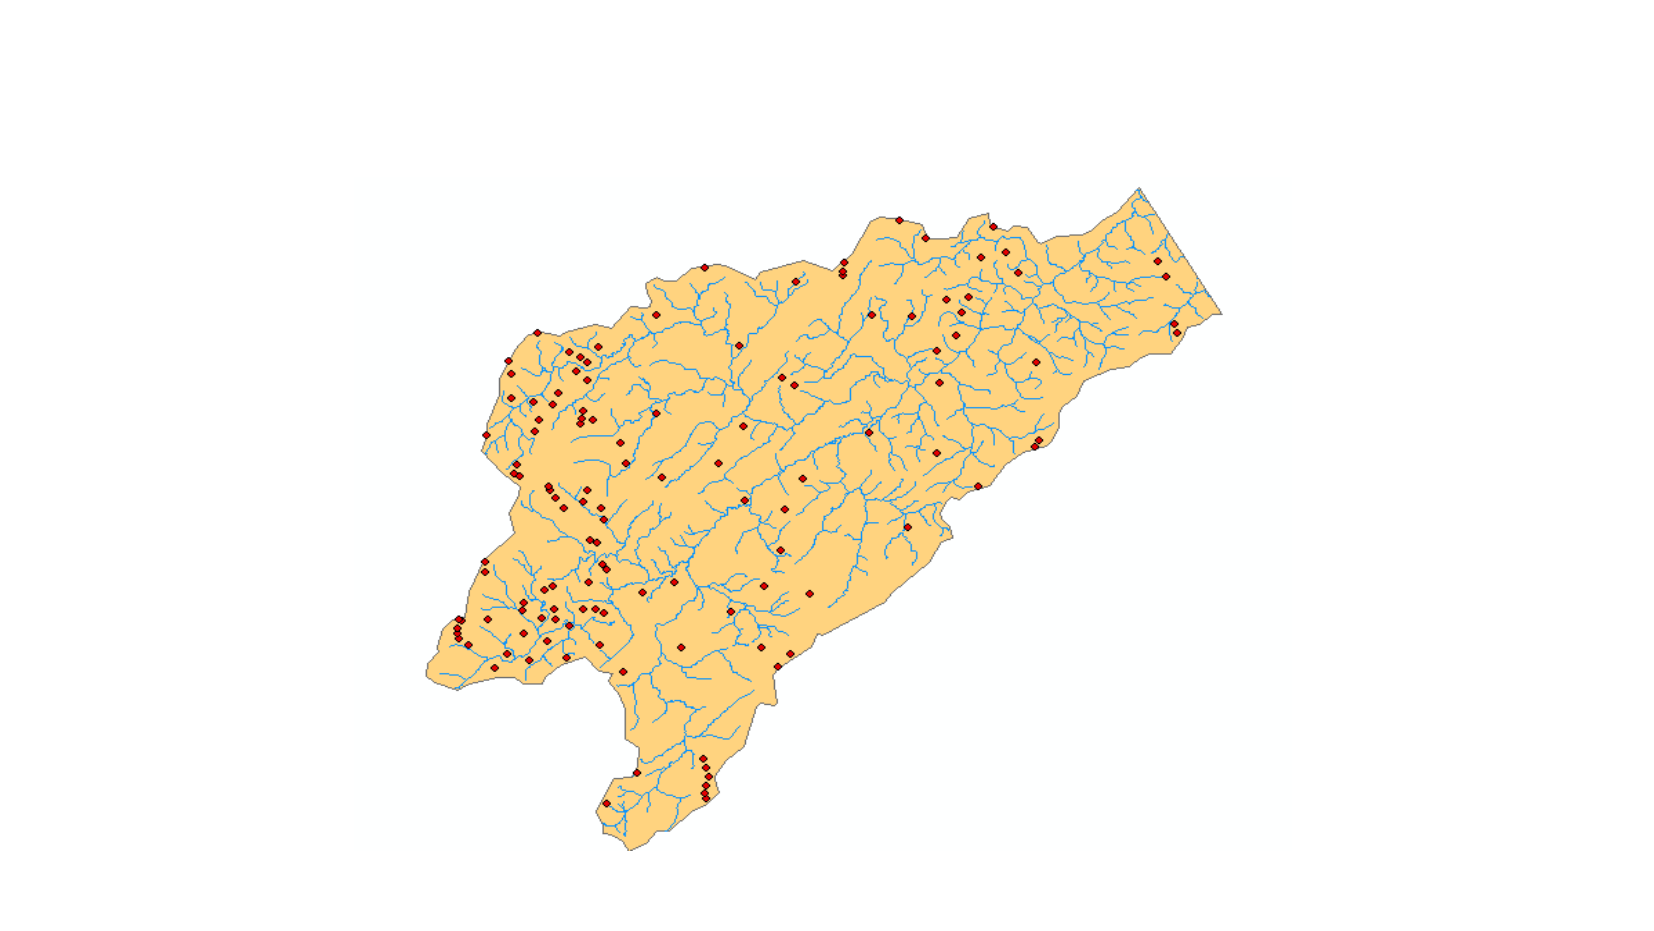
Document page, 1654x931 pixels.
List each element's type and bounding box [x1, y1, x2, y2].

picture [354, 177, 1292, 851]
